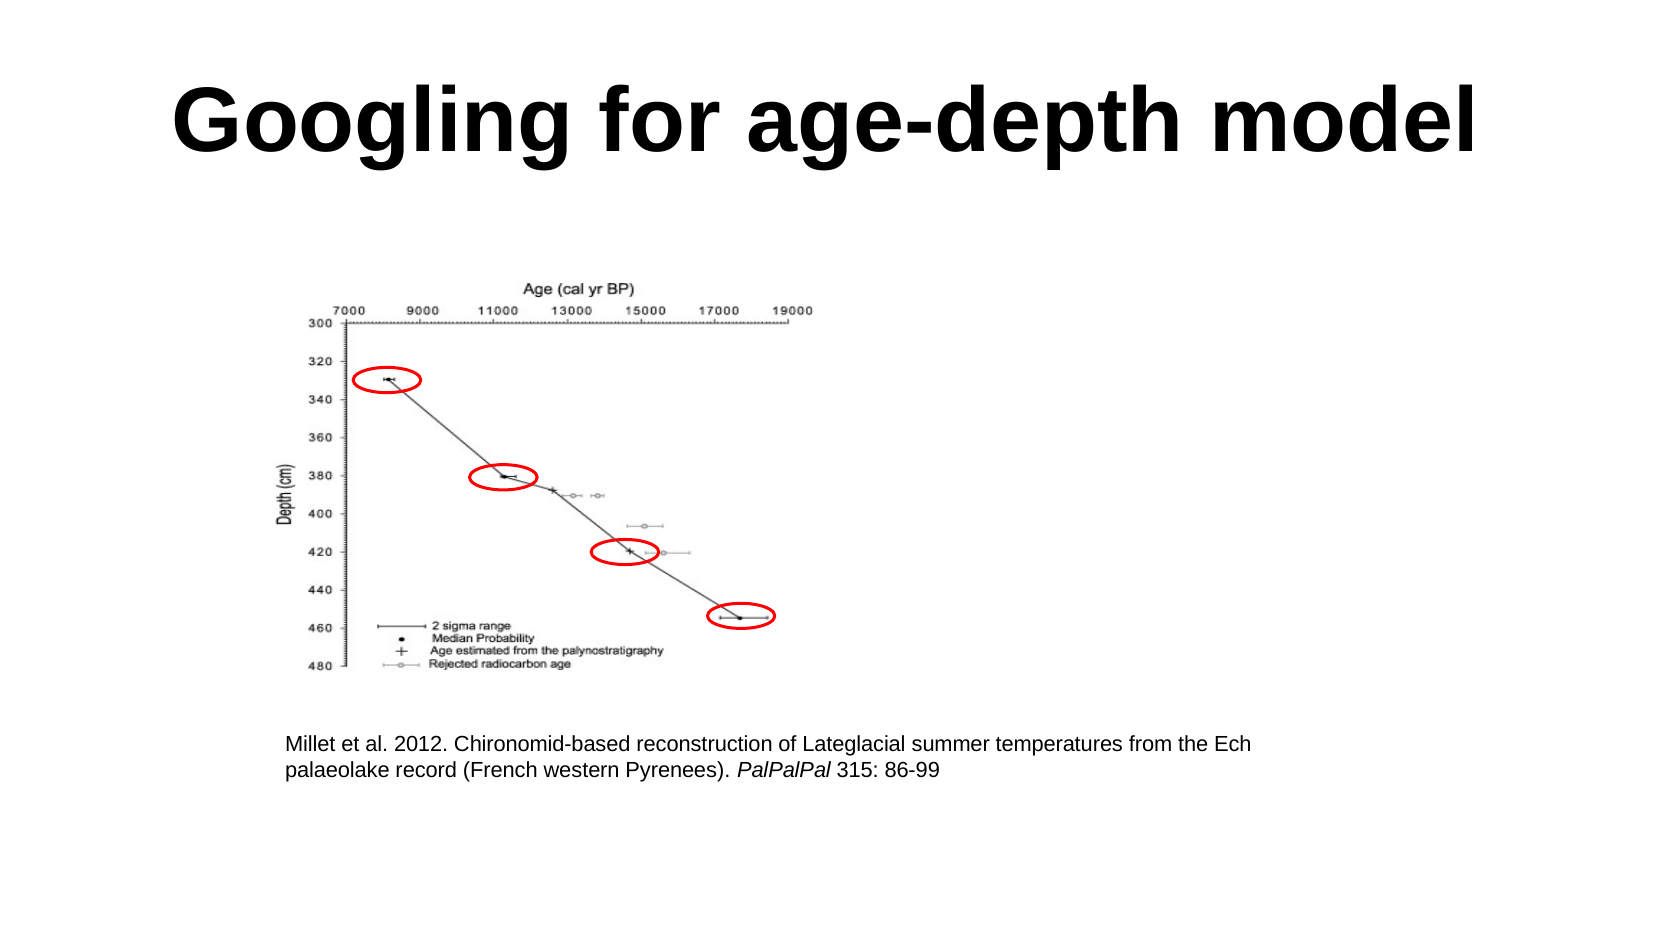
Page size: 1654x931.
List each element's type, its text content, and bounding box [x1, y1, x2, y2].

text_box Millet et al. 2012. Chironomid-based reconstruction of Lateglacial summer temperatures from the Ech palaeolake record (French western Pyrenees). PalPalPal 315: 86-99 [274, 722, 1370, 768]
text_box Googling for age-depth model [82, 37, 1571, 192]
picture [274, 281, 815, 672]
